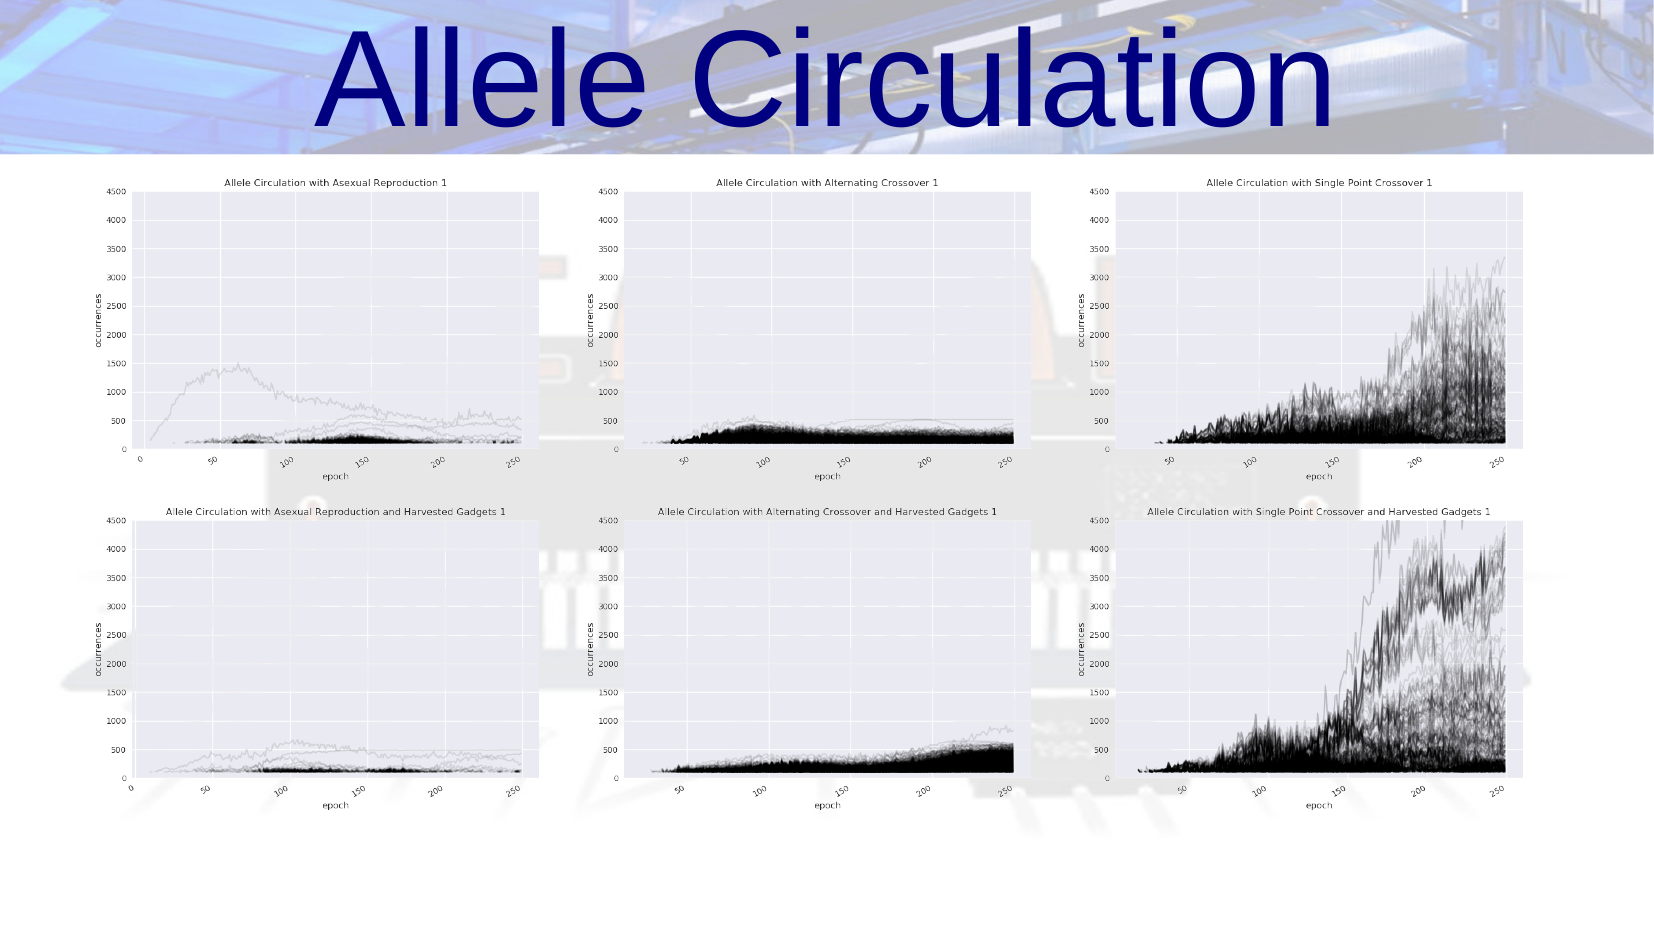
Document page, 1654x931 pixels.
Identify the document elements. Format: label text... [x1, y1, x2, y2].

picture [0, 0, 1654, 931]
title Allele Circulation [82, 37, 1571, 121]
